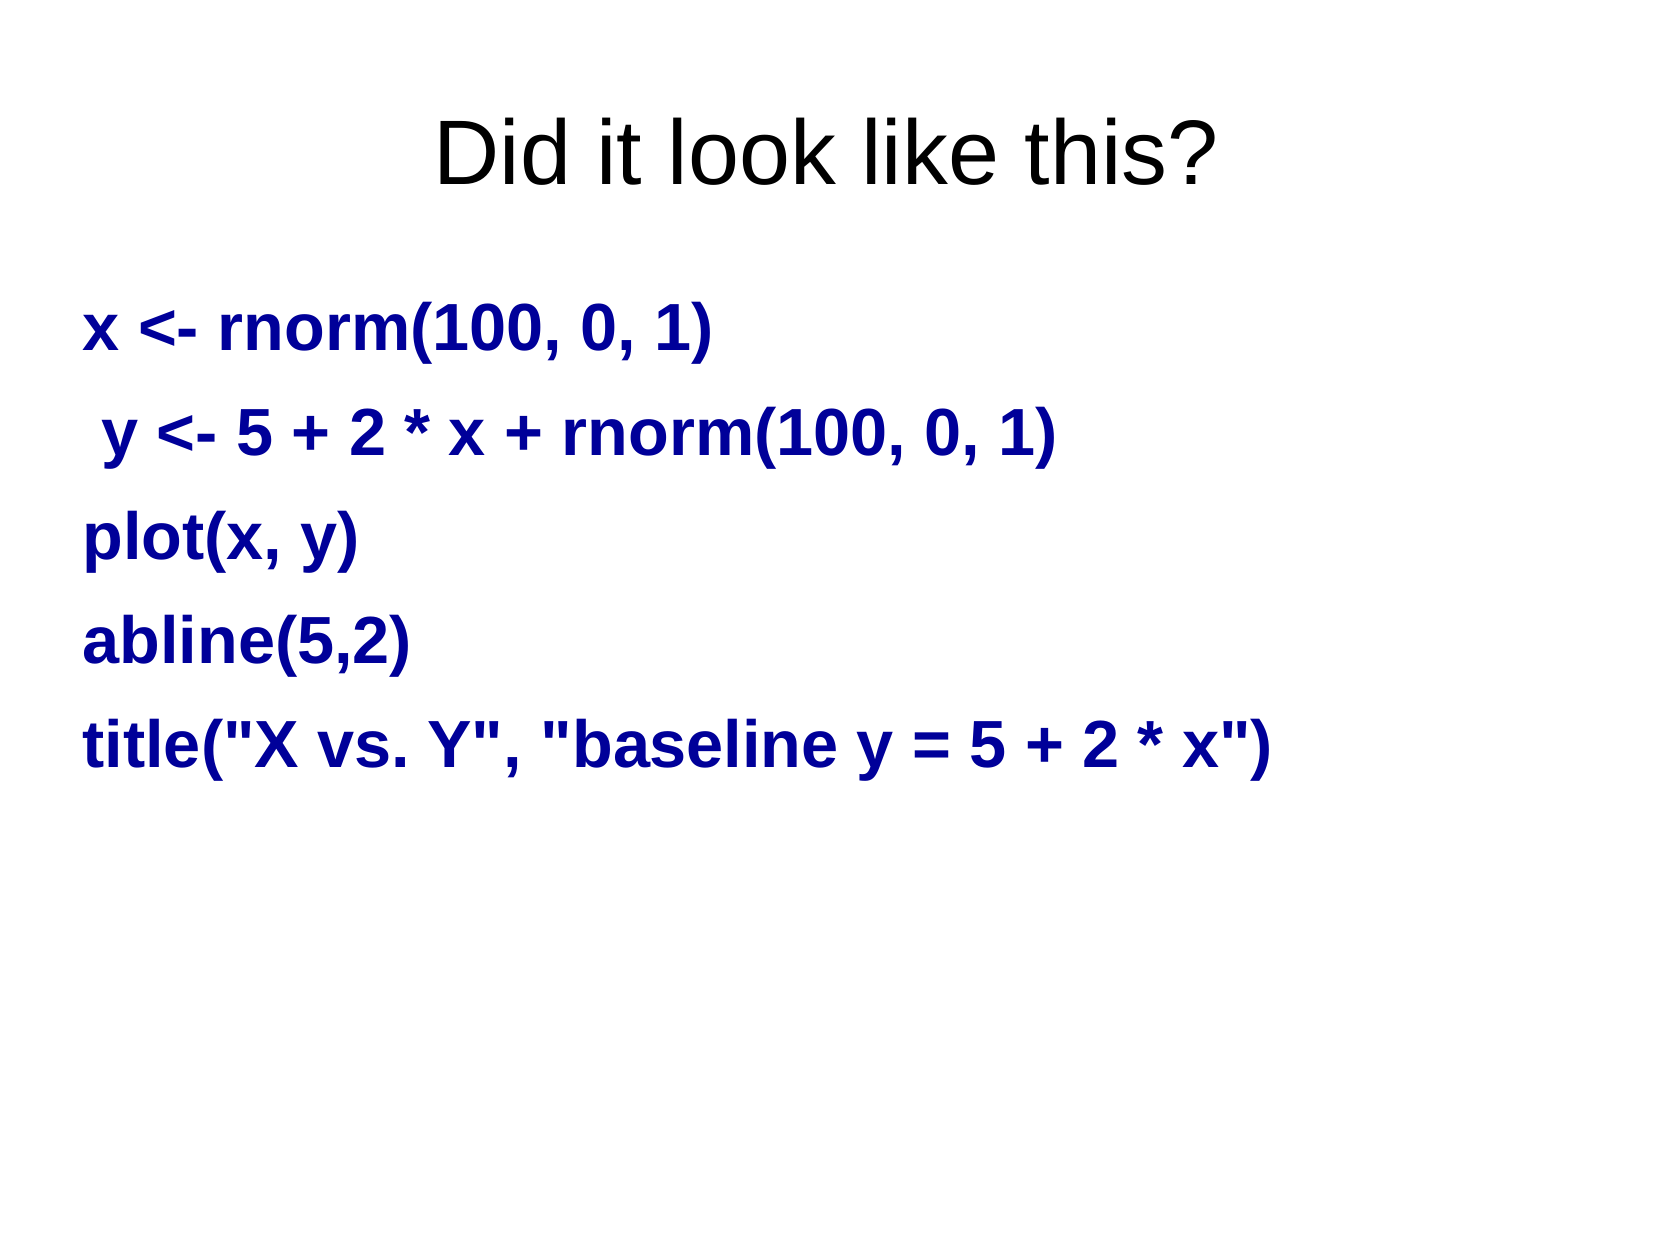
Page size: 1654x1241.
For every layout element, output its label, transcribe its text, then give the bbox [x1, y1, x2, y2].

title Did it look like this? [82, 49, 1571, 257]
list x <- rnorm(100, 0, 1) y <- 5 + 2 * x + rnorm(100, 0, 1) plot(x, y) abline(5,2) title("X vs. Y", "baseline y = 5 + 2 * x") [82, 290, 1571, 1010]
